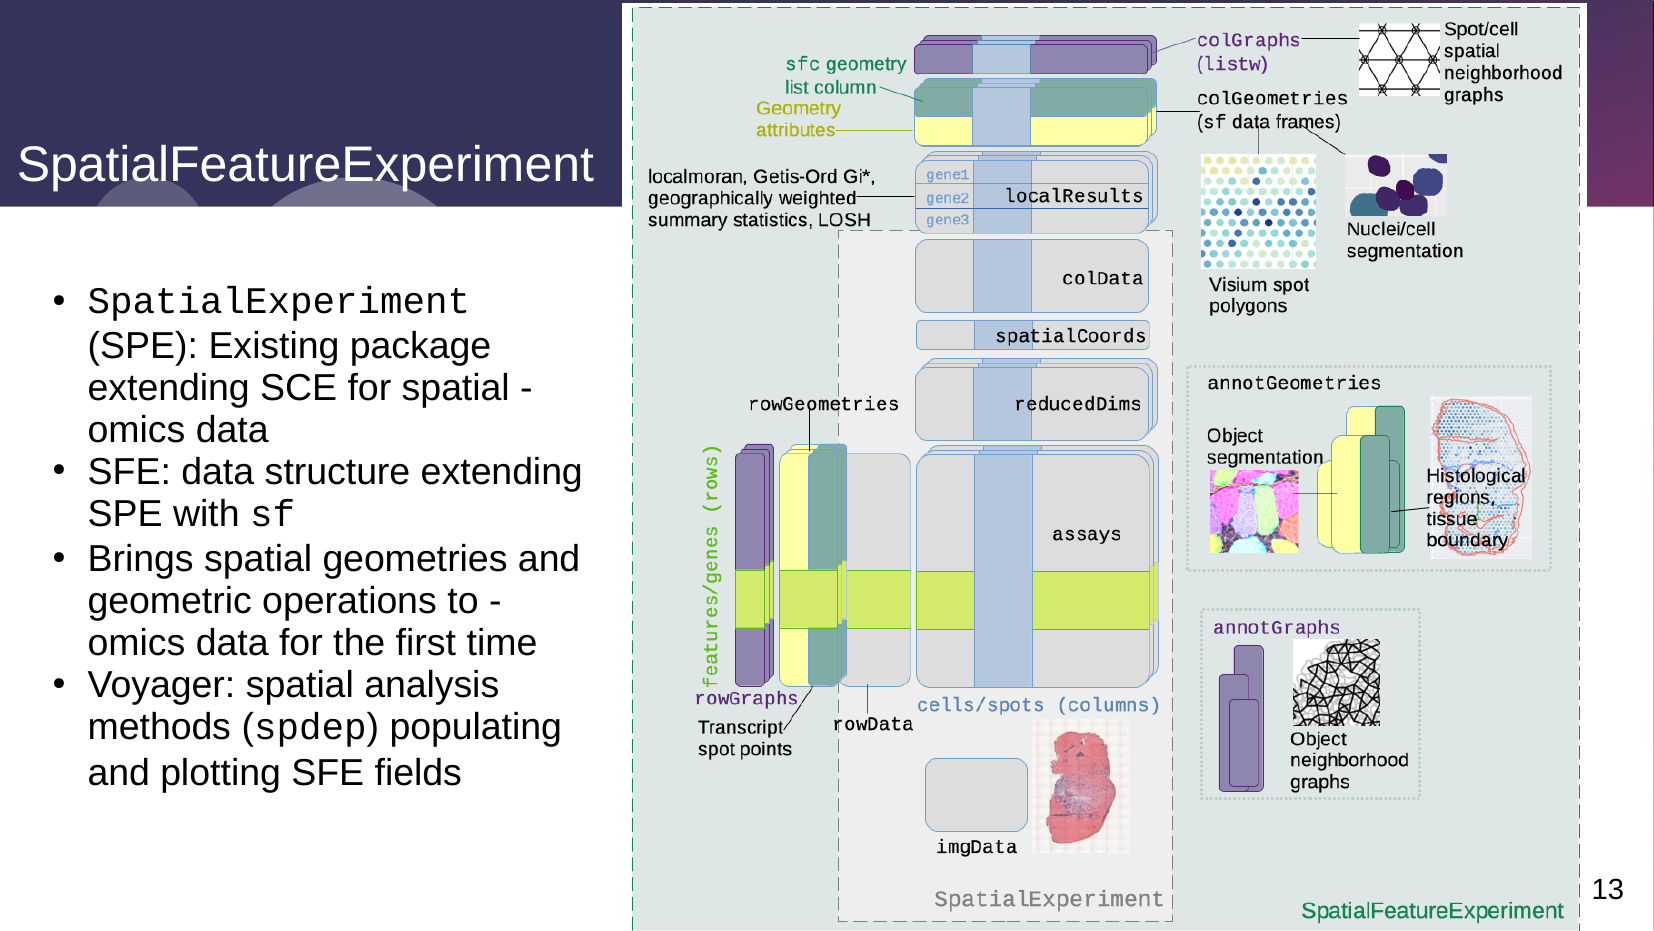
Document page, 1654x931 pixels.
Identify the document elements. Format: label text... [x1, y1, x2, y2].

picture [622, 3, 1587, 931]
title SpatialFeatureExperiment [16, 136, 595, 174]
text_box SpatialExperiment (SPE): Existing package extending SCE for spatial -omics data SFE: data structure extending SPE with sf Brings spatial geometries and geometric operations to -omics data for the first time Voyager: spatial analysis methods (spdep) populating and plotting SFE fields [37, 271, 601, 826]
